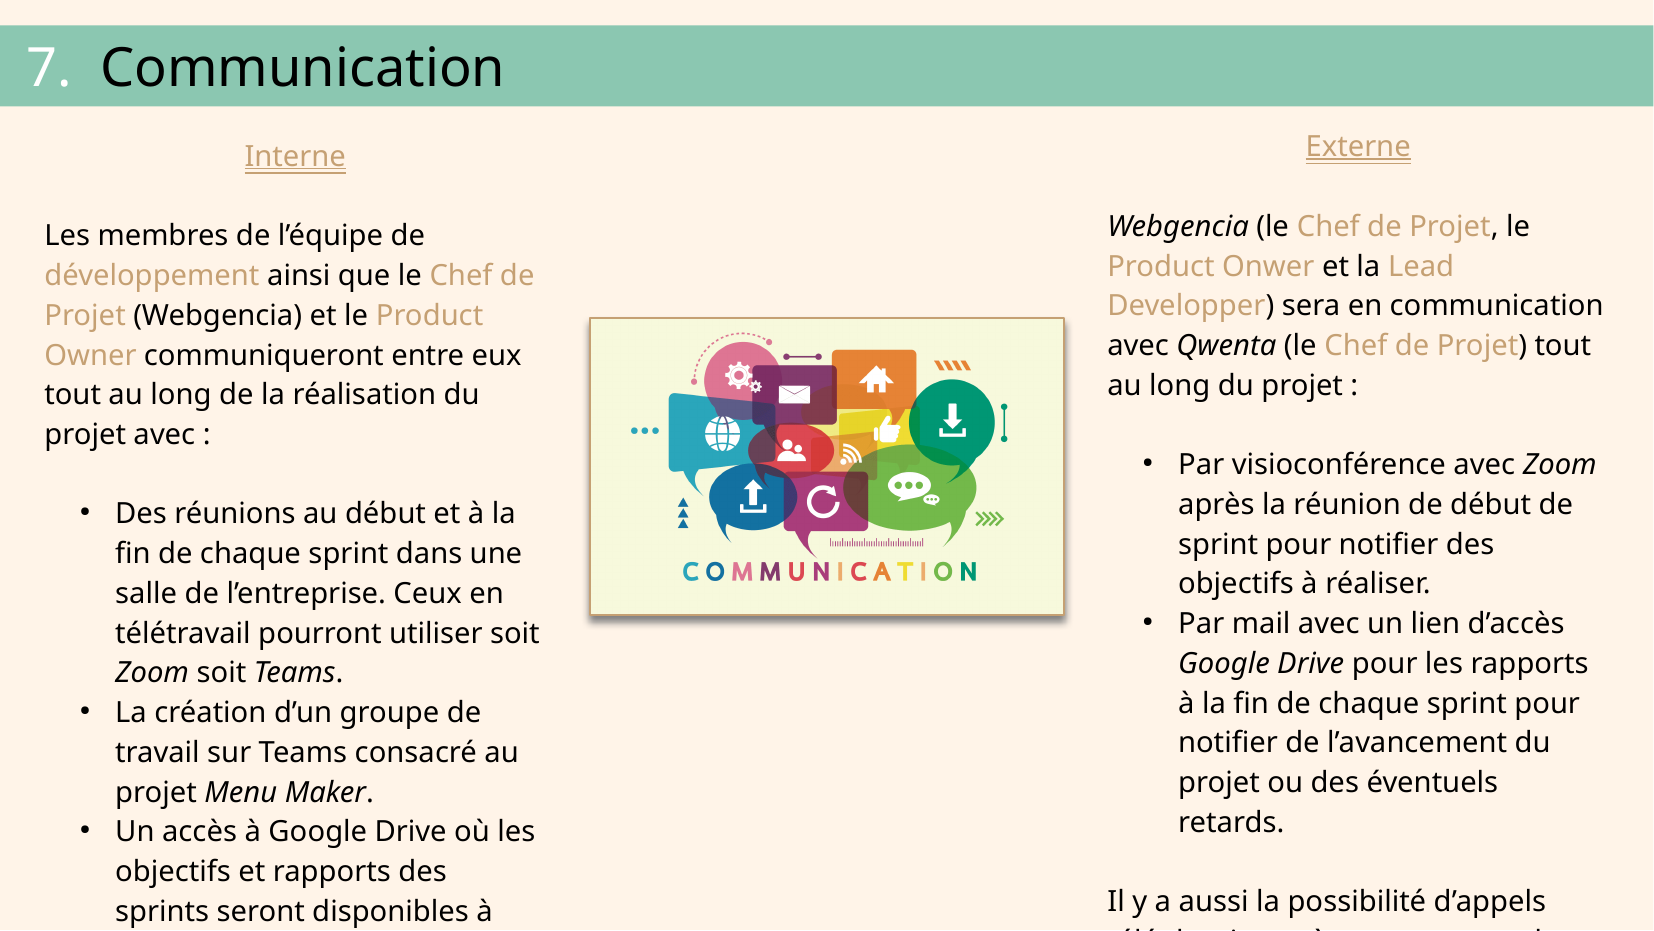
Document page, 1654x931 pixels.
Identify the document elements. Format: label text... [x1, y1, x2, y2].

text_box Externe Webgencia (le Chef de Projet, le Product Onwer et la Lead Developper) sera en communication avec Qwenta (le Chef de Projet) tout au long du projet : Par visioconférence avec Zoom après la réunion de début de sprint pour notifier des objectifs à réaliser. Par mail avec un lien d’accès Google Drive pour les rapports à la fin de chaque sprint pour notifier de l’avancement du projet ou des éventuels retards. Il y a aussi la possibilité d’appels téléphoniques à tout moment du projet. [1092, 118, 1625, 917]
picture [590, 318, 1064, 615]
title 7. Communication [0, 25, 1654, 107]
text_box Interne Les membres de l’équipe de développement ainsi que le Chef de Projet (Webgencia) et le Product Owner communiqueront entre eux tout au long de la réalisation du projet avec : Des réunions au début et à la fin de chaque sprint dans une salle de l’entreprise. Ceux en télétravail pourront utiliser soit Zoom soit Teams. La création d’un groupe de travail sur Teams consacré au projet Menu Maker. Un accès à Google Drive où les objectifs et rapports des sprints seront disponibles à tout moment. [29, 127, 562, 916]
